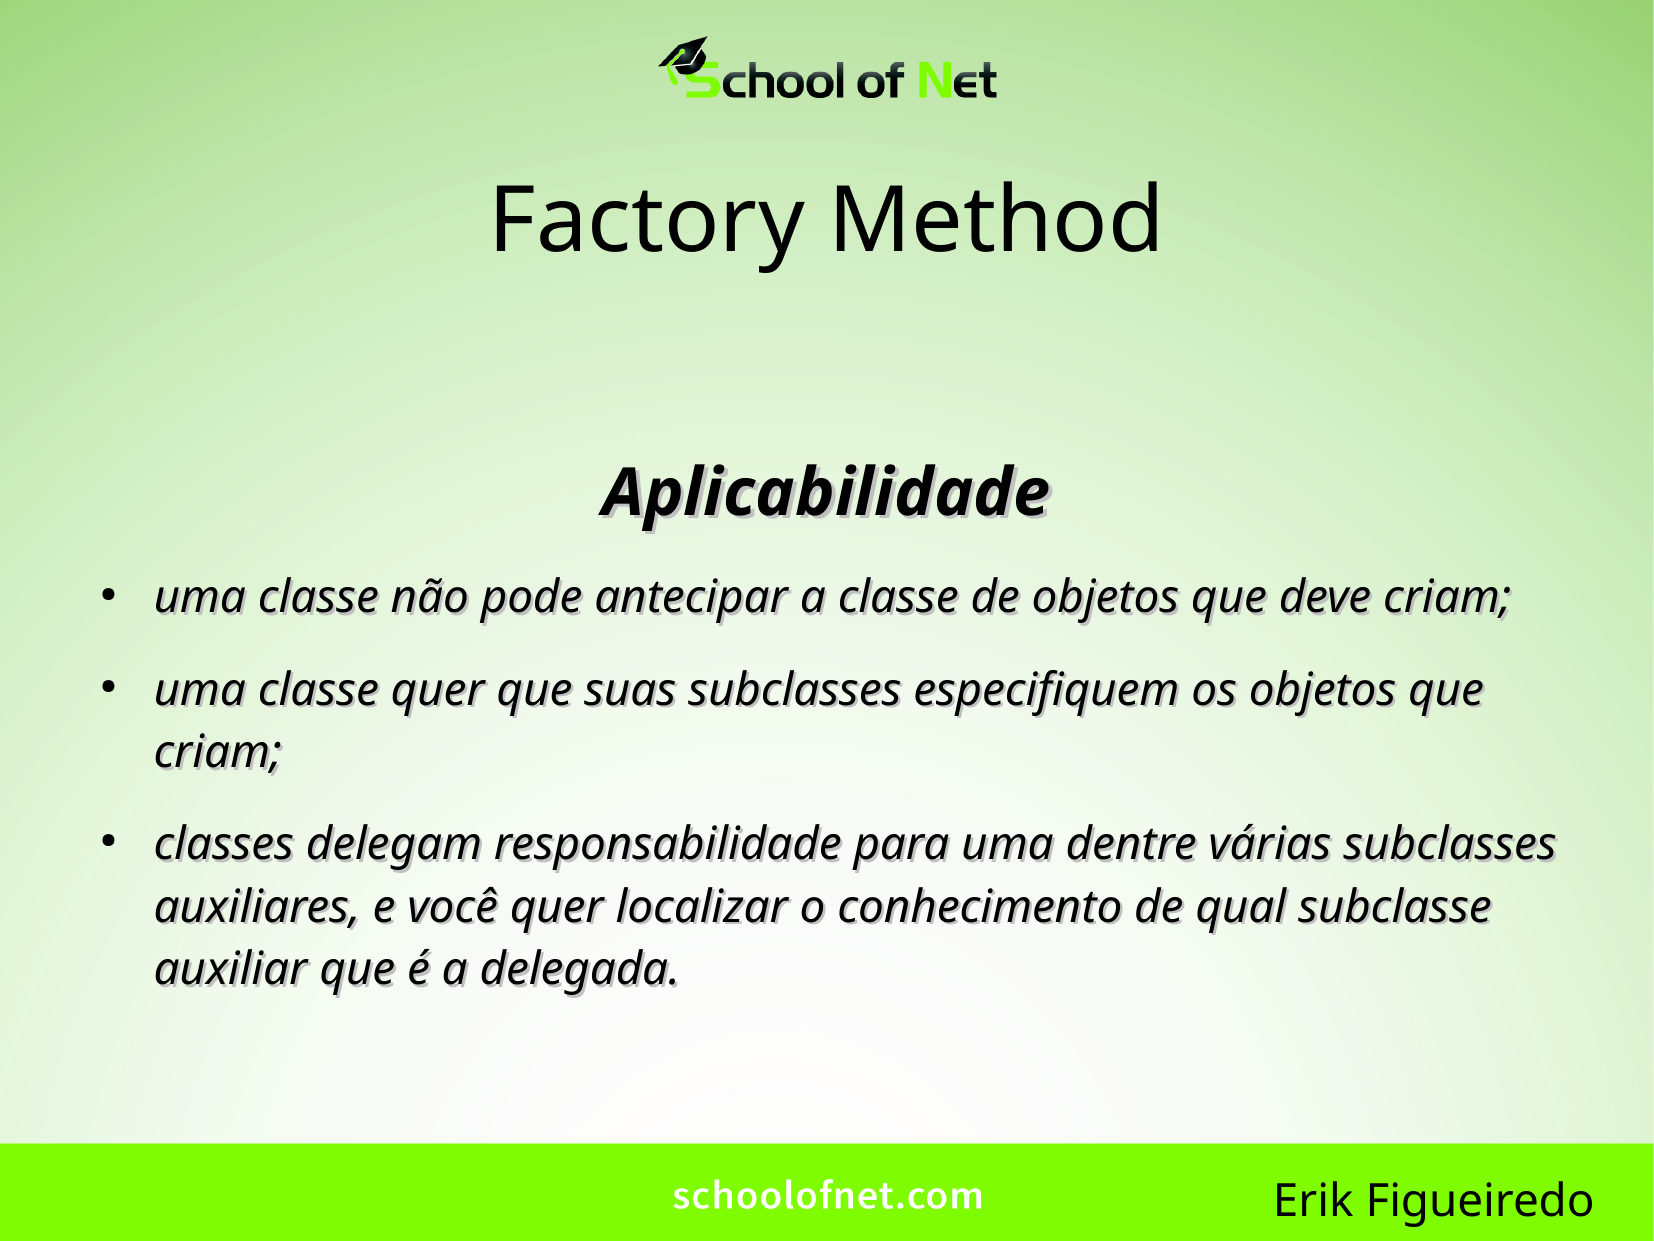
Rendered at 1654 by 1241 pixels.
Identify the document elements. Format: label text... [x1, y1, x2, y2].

picture [0, 0, 1654, 1241]
title Factory Method [82, 141, 1571, 290]
text_box Erik Figueiredo [768, 1157, 1595, 1241]
list Aplicabilidade uma classe não pode antecipar a classe de objetos que deve criam; uma classe quer que suas subclasses especifiquem os objetos que criam; classes delegam responsabilidade para uma dentre várias subclasses auxiliares, e você quer localizar o conhecimento de qual subclasse auxiliar que é a delegada. [82, 311, 1571, 1131]
